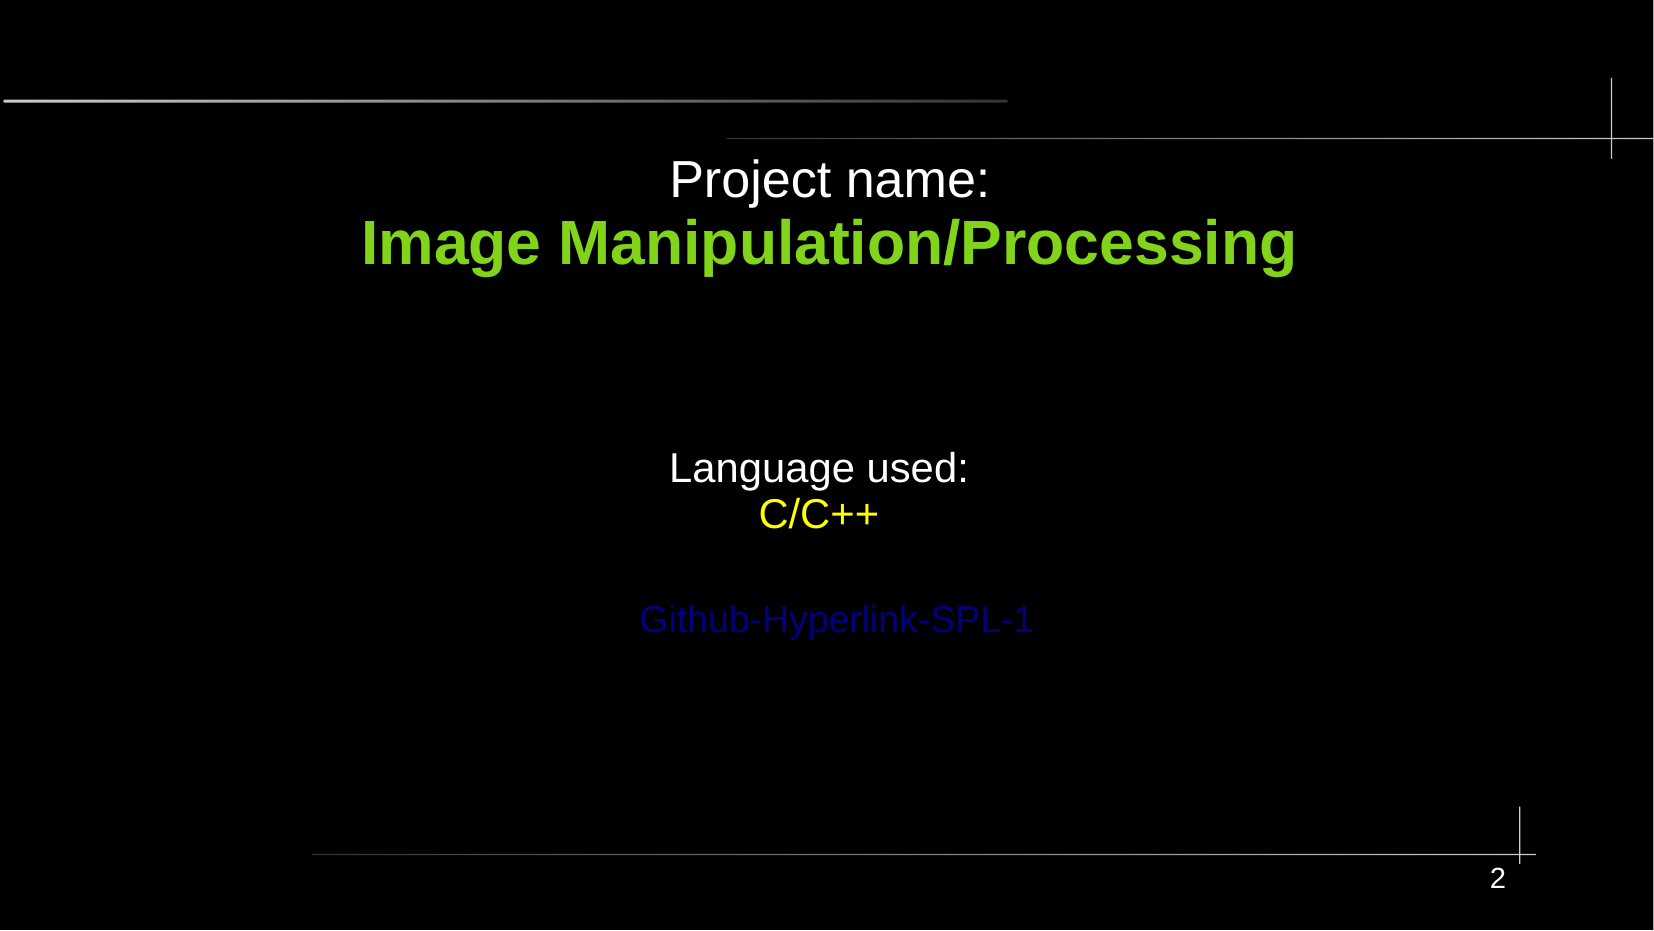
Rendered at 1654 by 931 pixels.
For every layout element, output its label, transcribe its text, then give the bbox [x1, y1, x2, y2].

title Project name: Image Manipulation/Processing [47, 150, 1613, 278]
text_box Github-Hyperlink-SPL-1 [624, 590, 1051, 648]
subtitle Language used: C/C++ [75, 398, 1564, 931]
